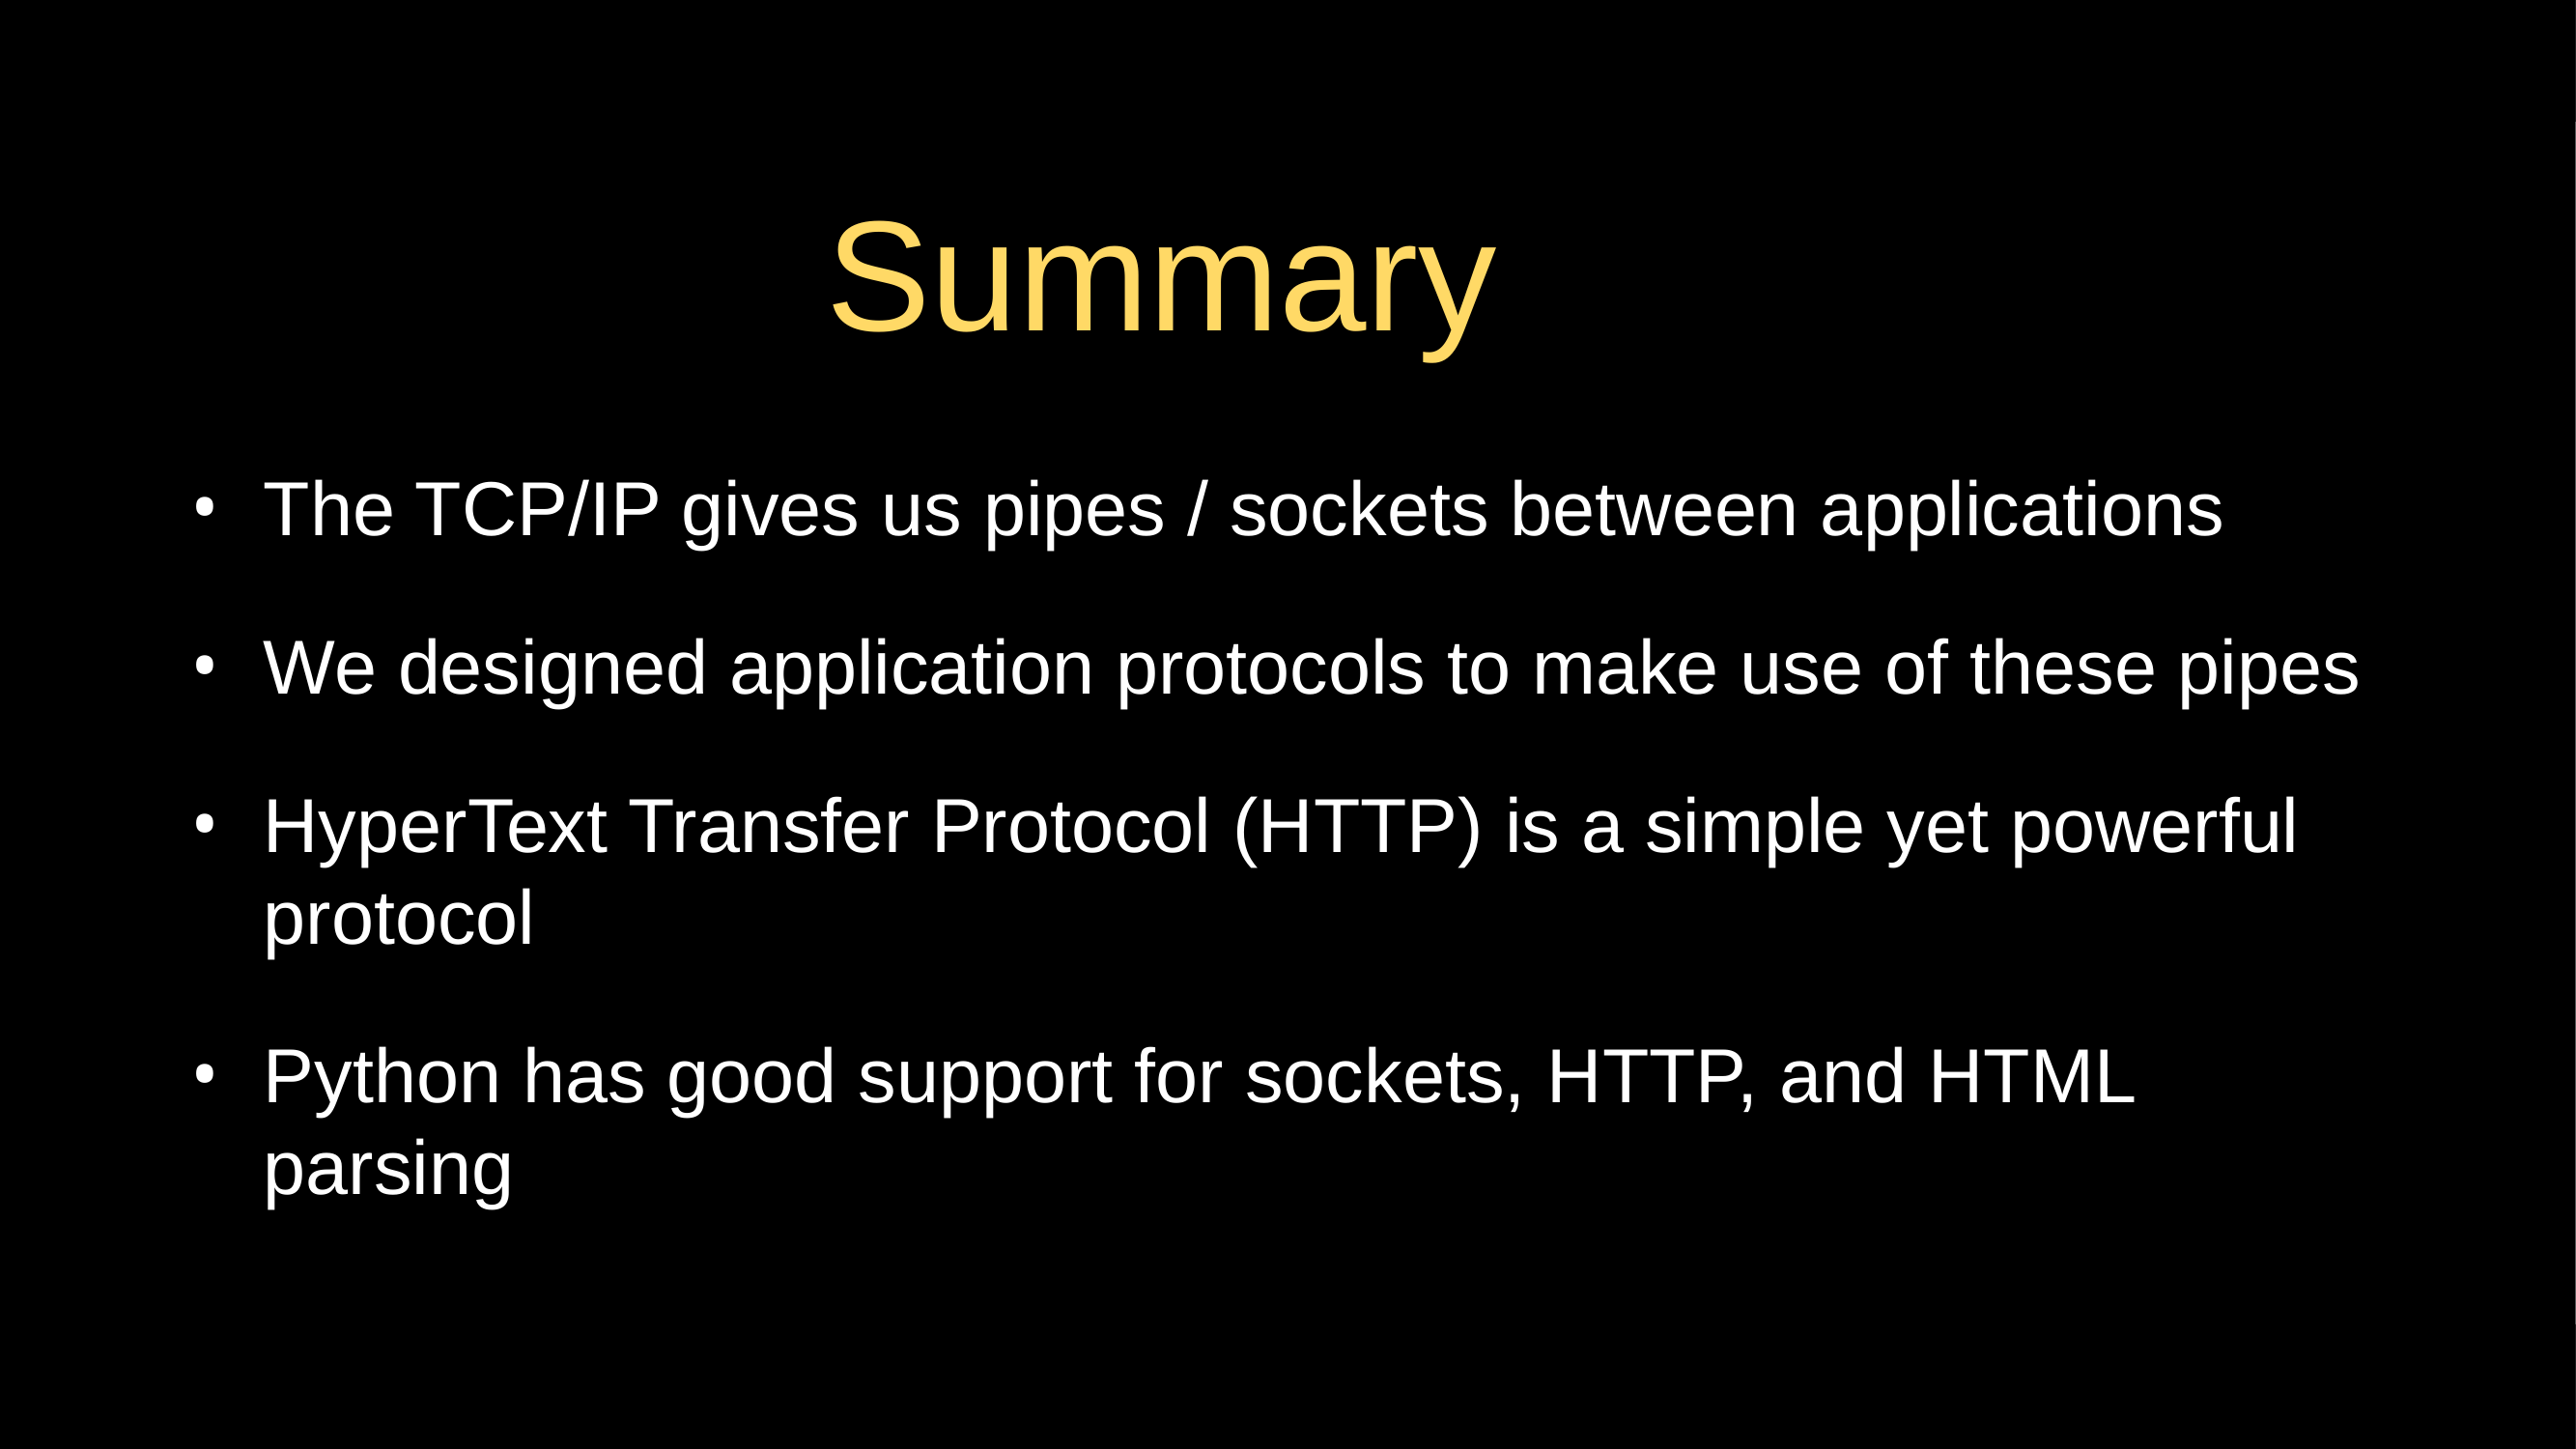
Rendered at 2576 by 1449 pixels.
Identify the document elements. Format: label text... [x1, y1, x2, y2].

title Summary [183, 133, 2140, 403]
list The TCP/IP gives us pipes / sockets between applications We designed application protocols to make use of these pipes HyperText Transfer Protocol (HTTP) is a simple yet powerful protocol Python has good support for sockets, HTTP, and HTML parsing [183, 451, 2391, 1317]
